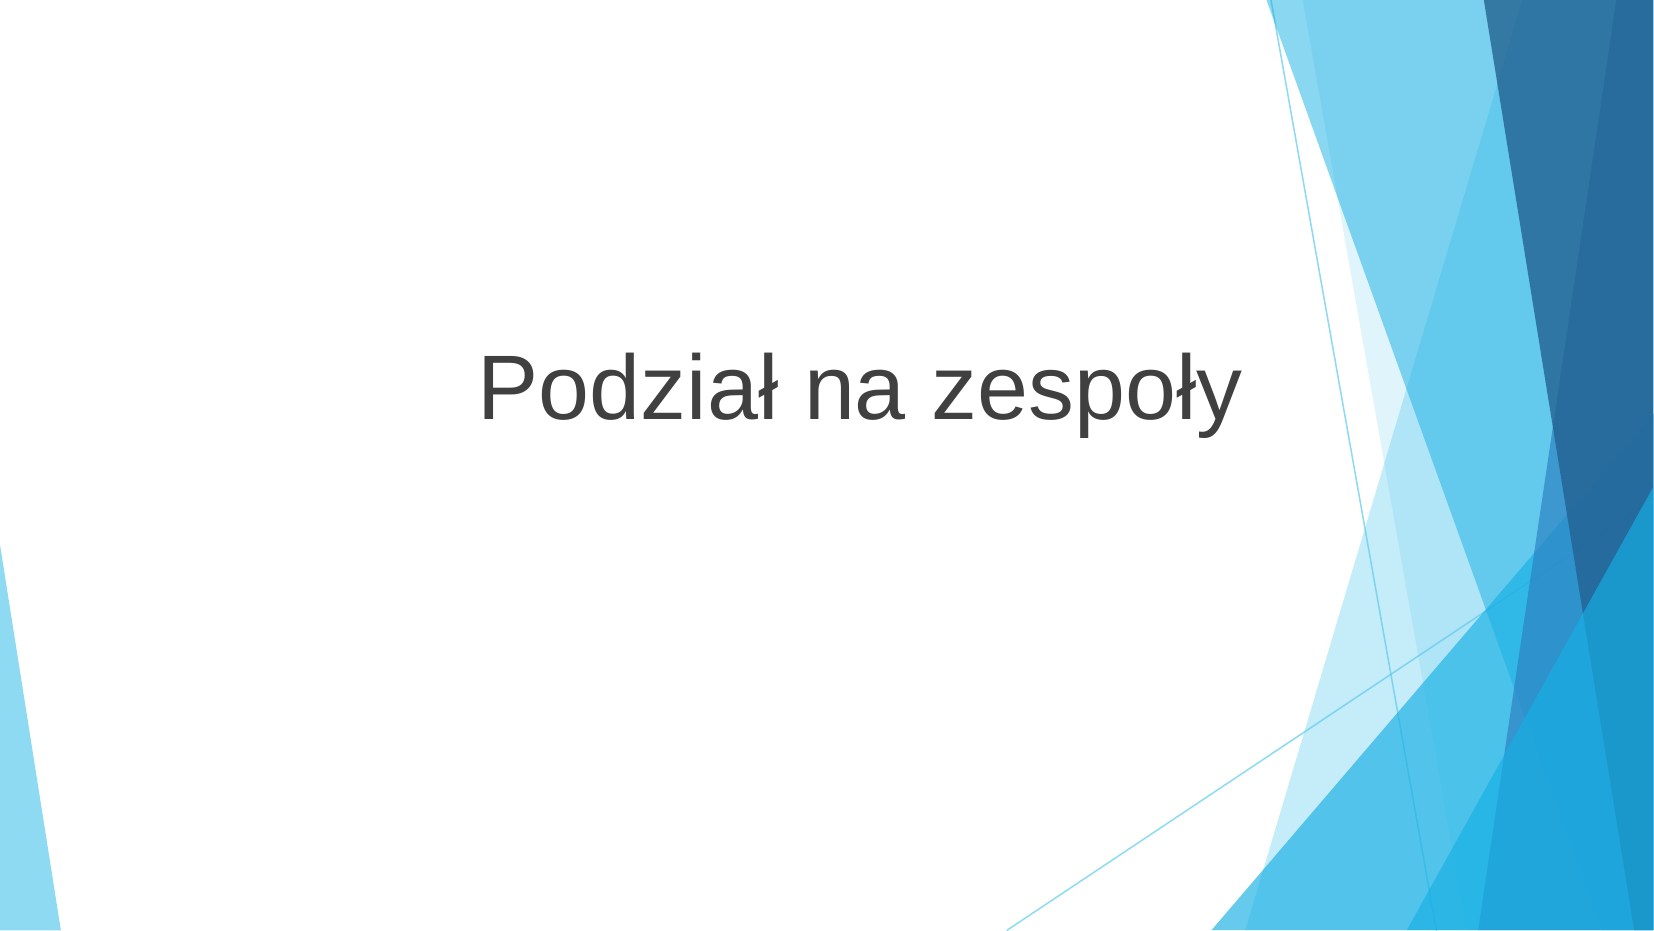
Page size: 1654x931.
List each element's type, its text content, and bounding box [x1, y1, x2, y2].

subtitle Podział na zespoły [0, 0, 1654, 766]
